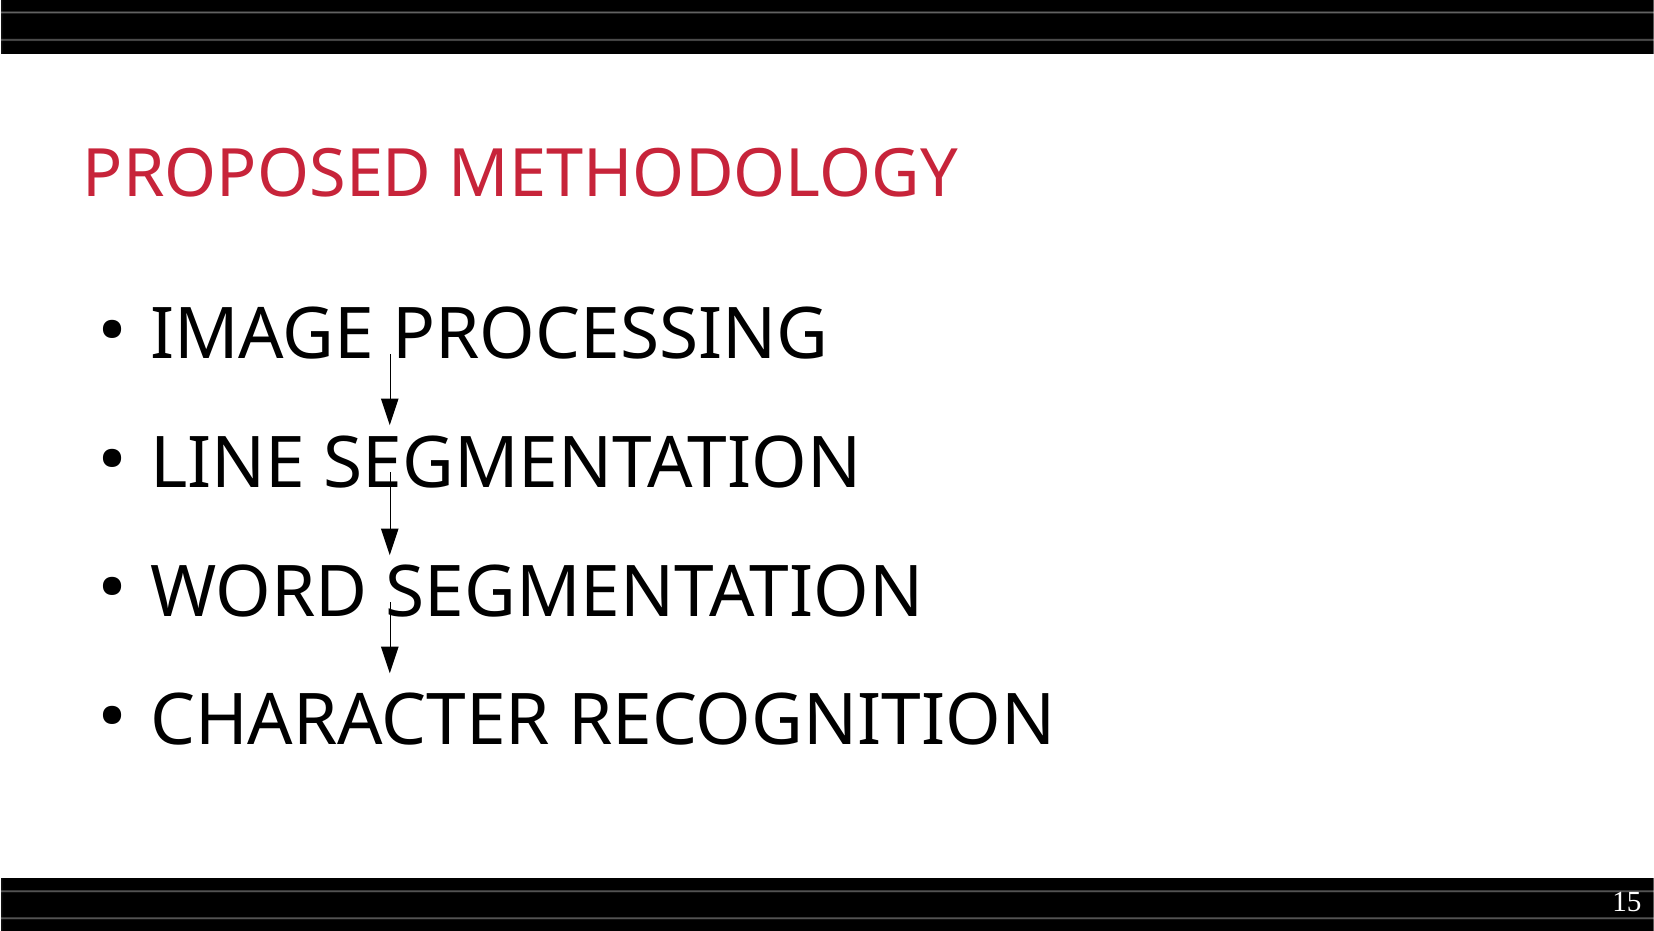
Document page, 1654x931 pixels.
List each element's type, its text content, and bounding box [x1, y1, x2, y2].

list IMAGE PROCESSING LINE SEGMENTATION WORD SEGMENTATION CHARACTER RECOGNITION [82, 282, 1571, 768]
title PROPOSED METHODOLOGY [82, 92, 1571, 249]
picture [1, 878, 1654, 931]
picture [1, 0, 1654, 54]
